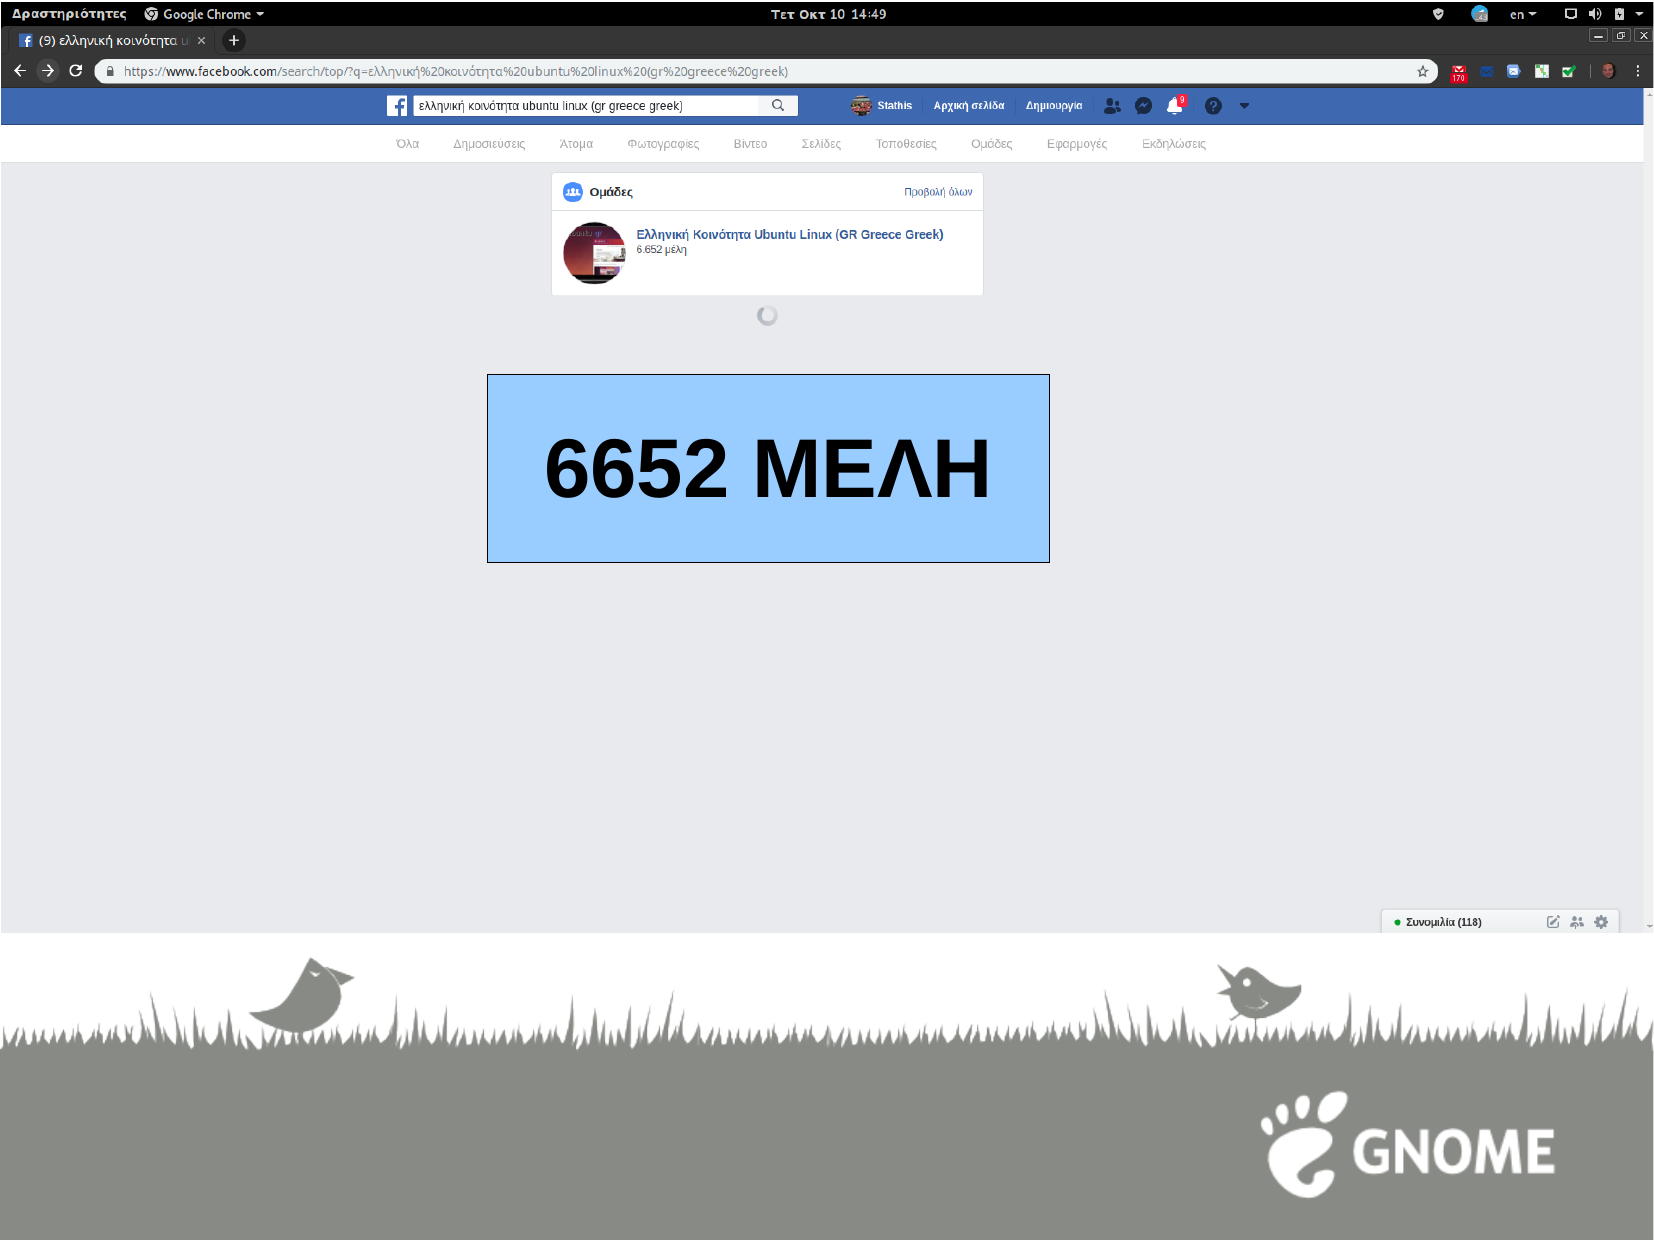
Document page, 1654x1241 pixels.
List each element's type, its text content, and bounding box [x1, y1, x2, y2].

text_box 6652 ΜΕΛΗ [487, 374, 1050, 563]
picture [0, 0, 1654, 1241]
